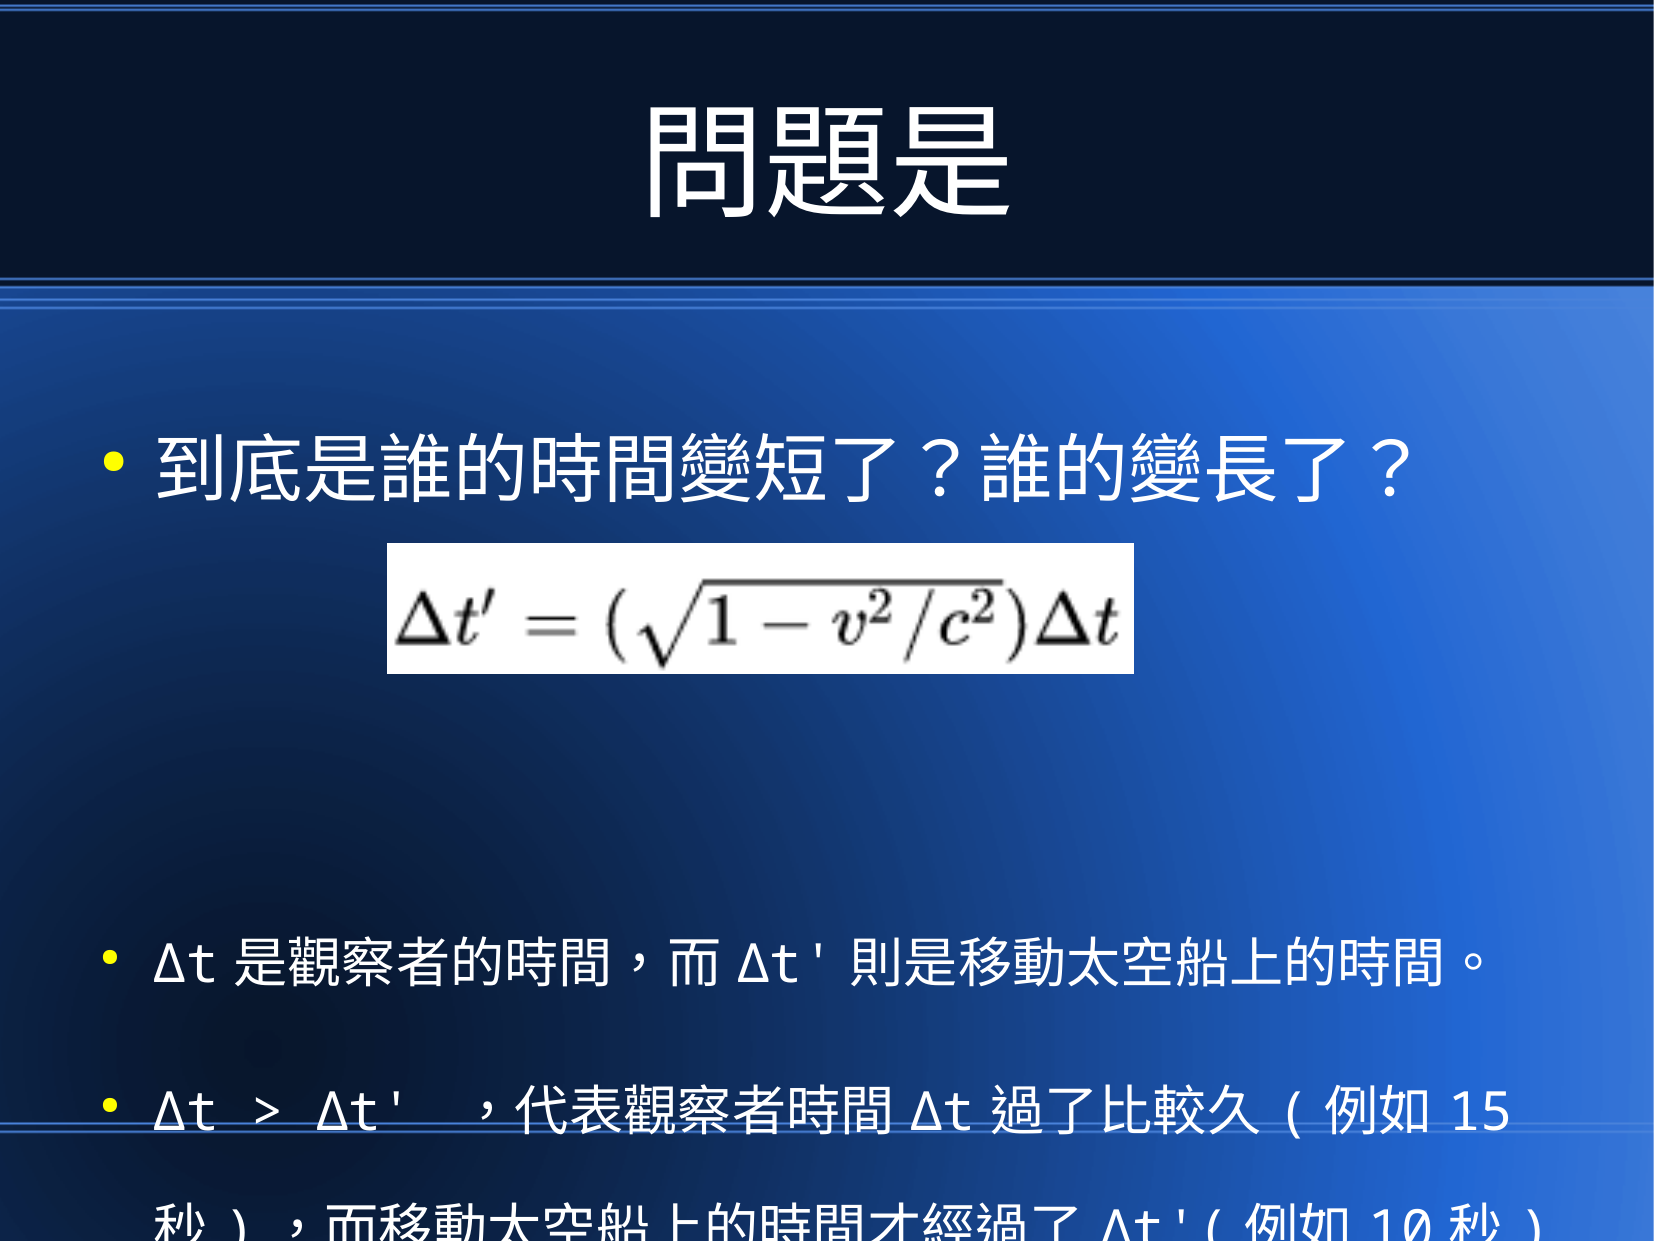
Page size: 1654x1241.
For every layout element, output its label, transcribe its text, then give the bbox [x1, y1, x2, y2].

title 問題是 [82, 49, 1571, 257]
picture [0, 0, 1654, 1241]
picture [387, 543, 1134, 674]
list 到底是誰的時間變短了？誰的變長了？ Δt是觀察者的時間，而Δt'則是移動太空船上的時間。 Δt > Δt' ，代表觀察者時間Δt過了比較久(例如15秒)，而移動太空船上的時間才經過了Δt'(例如10秒) [82, 355, 1571, 1241]
